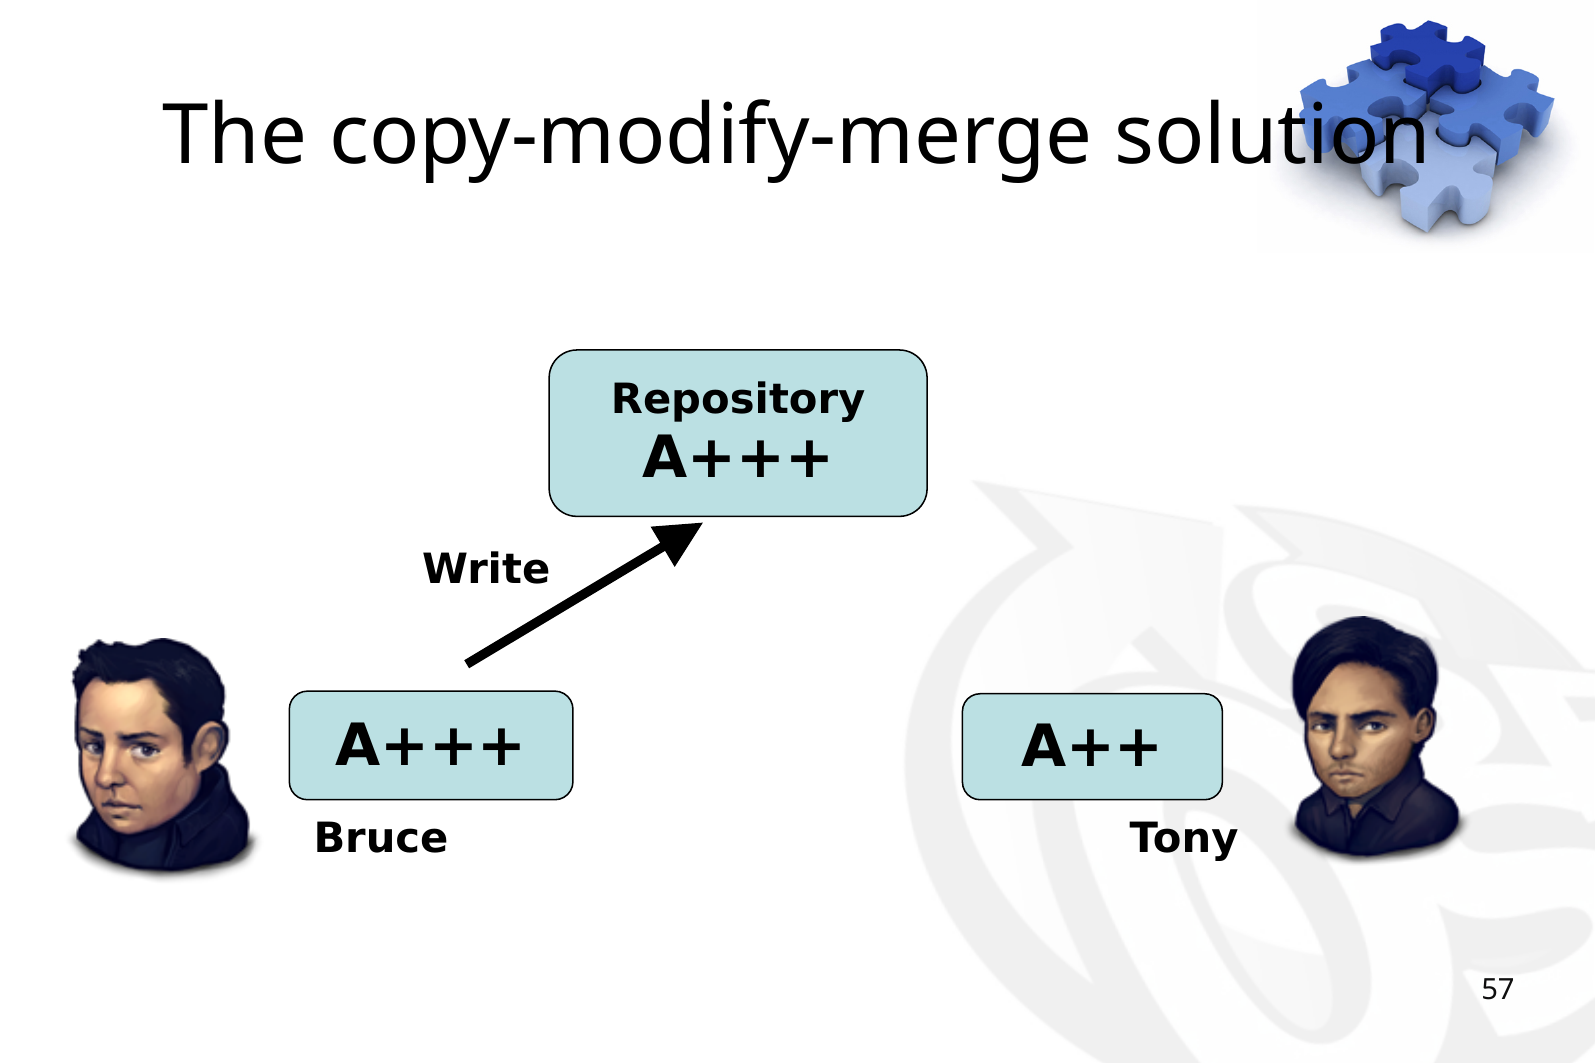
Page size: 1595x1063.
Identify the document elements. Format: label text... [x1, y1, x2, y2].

text_box Write [407, 537, 659, 602]
text_box Bruce Tony [298, 805, 1255, 870]
text_box Repository A+++ [549, 349, 928, 517]
text_box Write [582, 537, 1223, 602]
title The copy-modify-merge solution [79, 42, 1515, 220]
picture [1252, 616, 1504, 868]
text_box A++ [962, 693, 1223, 800]
picture [40, 638, 289, 887]
picture [1257, 0, 1595, 253]
text_box A+++ [289, 691, 573, 800]
